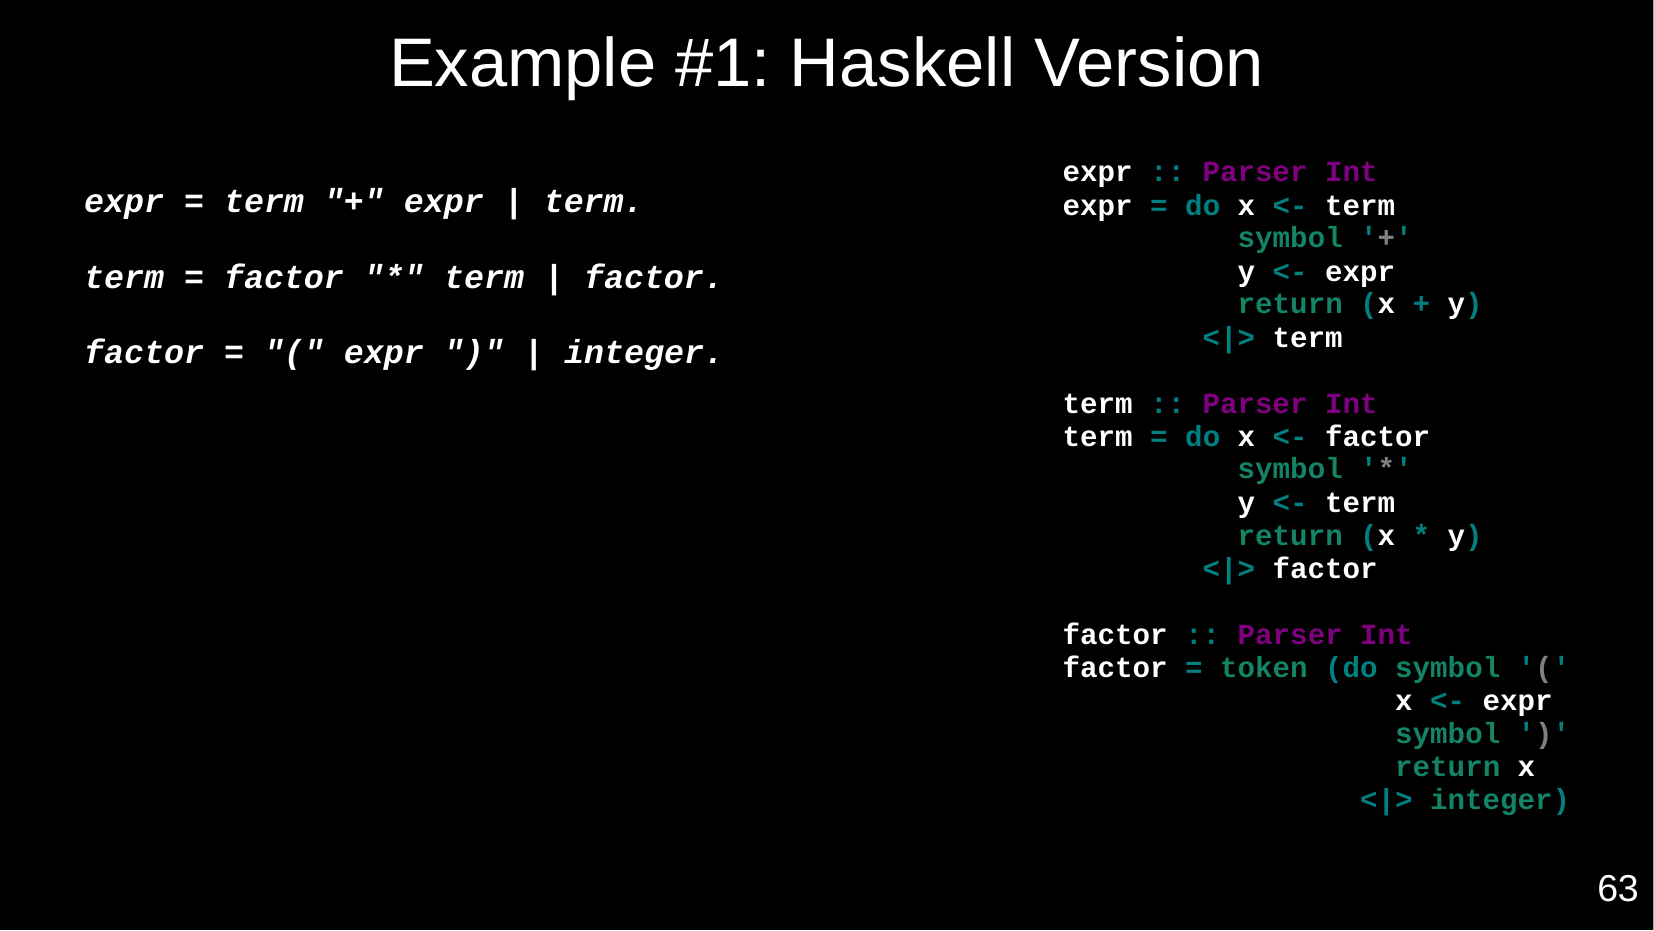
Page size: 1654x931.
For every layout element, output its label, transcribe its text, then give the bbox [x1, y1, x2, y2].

text_box expr = term "+" expr | term. term = factor "*" term | factor. factor = "(" expr ")" | integer. [84, 184, 1573, 379]
title Example #1: Haskell Version [82, 4, 1571, 121]
text_box <number> [1024, 860, 1654, 931]
subtitle expr :: Parser Int expr = do x <- term symbol '+' y <- expr return (x + y) <|> term term :: Parser Int term = do x <- factor symbol '*' y <- term return (x * y) <|> factor factor :: Parser Int factor = token (do symbol '(' x <- expr symbol ')' return x <|> integer) [82, 121, 1571, 866]
